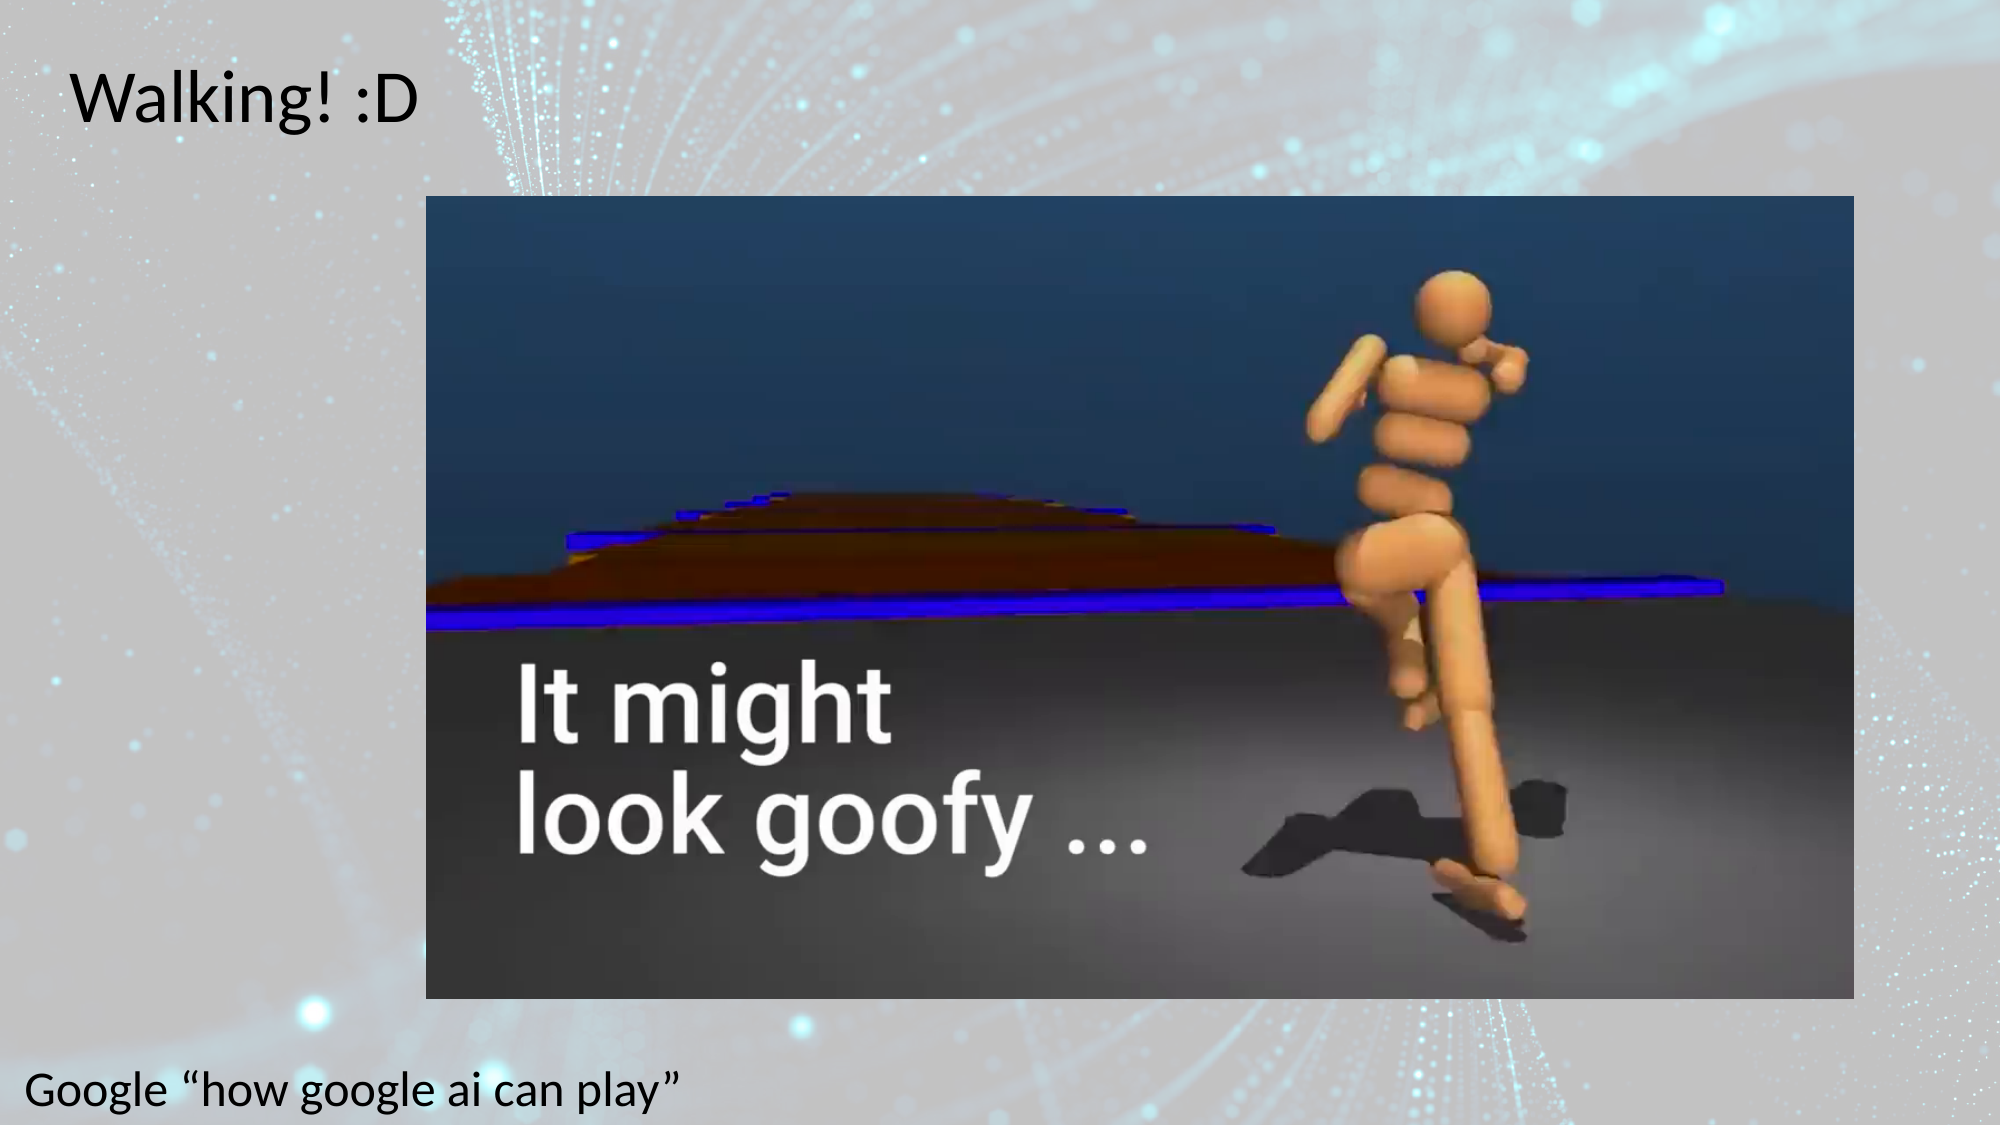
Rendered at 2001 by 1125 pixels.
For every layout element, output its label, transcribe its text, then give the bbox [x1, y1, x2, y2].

text_box Walking! :D [54, 39, 436, 145]
text_box Google “how google ai can play” [9, 1049, 698, 1125]
text_box [425, 195, 1855, 1000]
